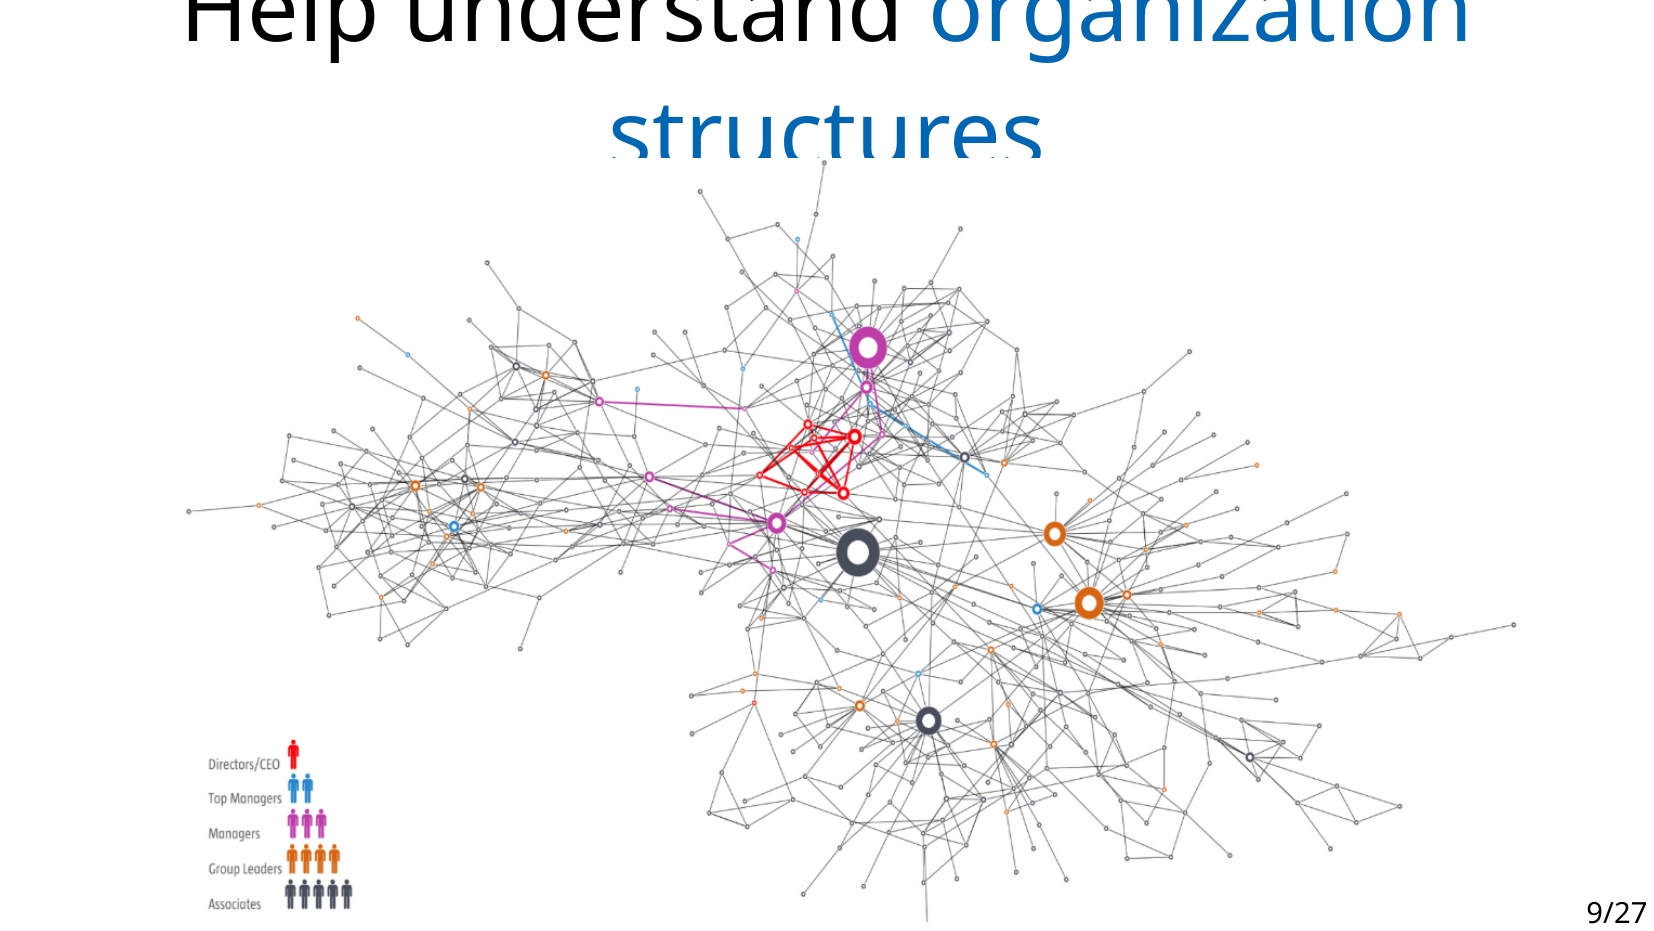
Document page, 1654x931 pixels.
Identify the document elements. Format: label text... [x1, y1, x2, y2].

picture [172, 158, 1538, 922]
title Help understand organization structures [82, 1, 1571, 136]
